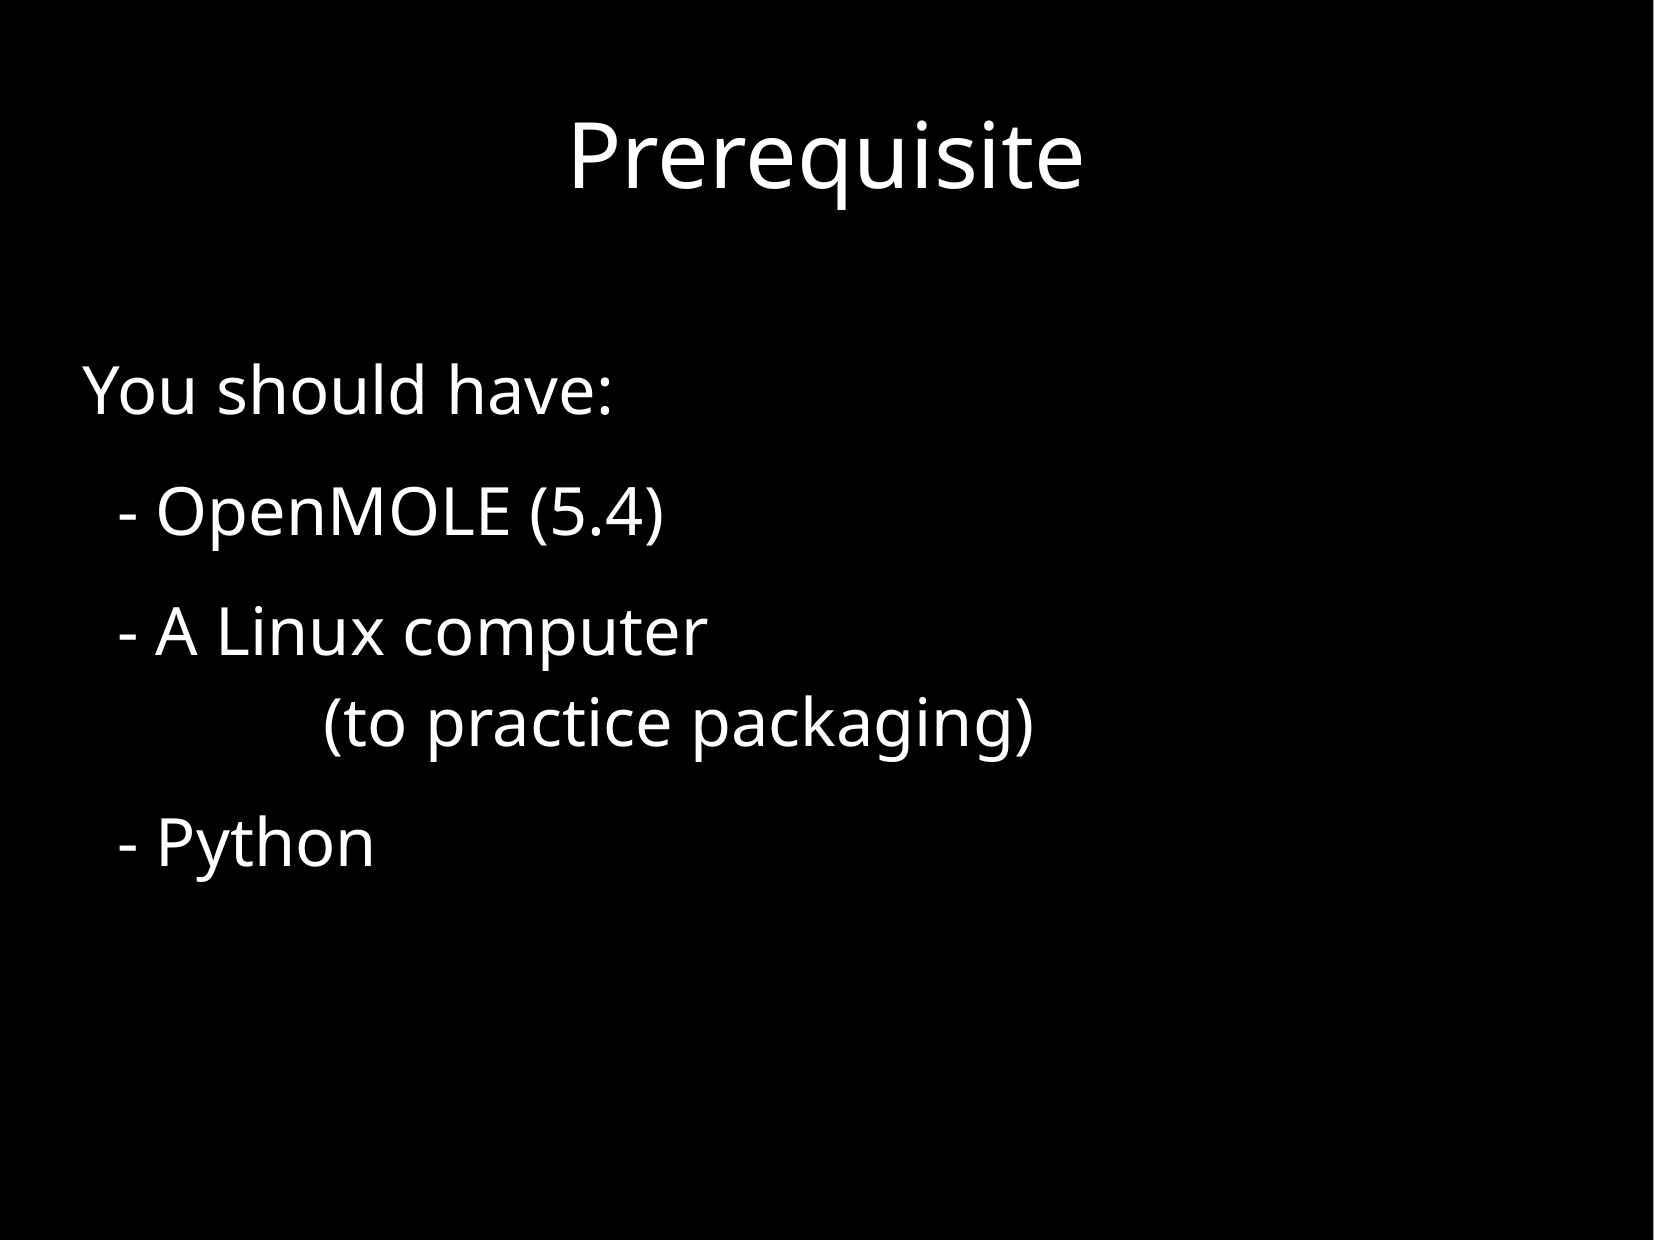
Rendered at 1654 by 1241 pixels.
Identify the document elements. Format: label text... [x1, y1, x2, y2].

list You should have: - OpenMOLE (5.4) - A Linux computer (to practice packaging) - Python [82, 343, 1571, 1063]
title Prerequisite [82, 49, 1571, 257]
